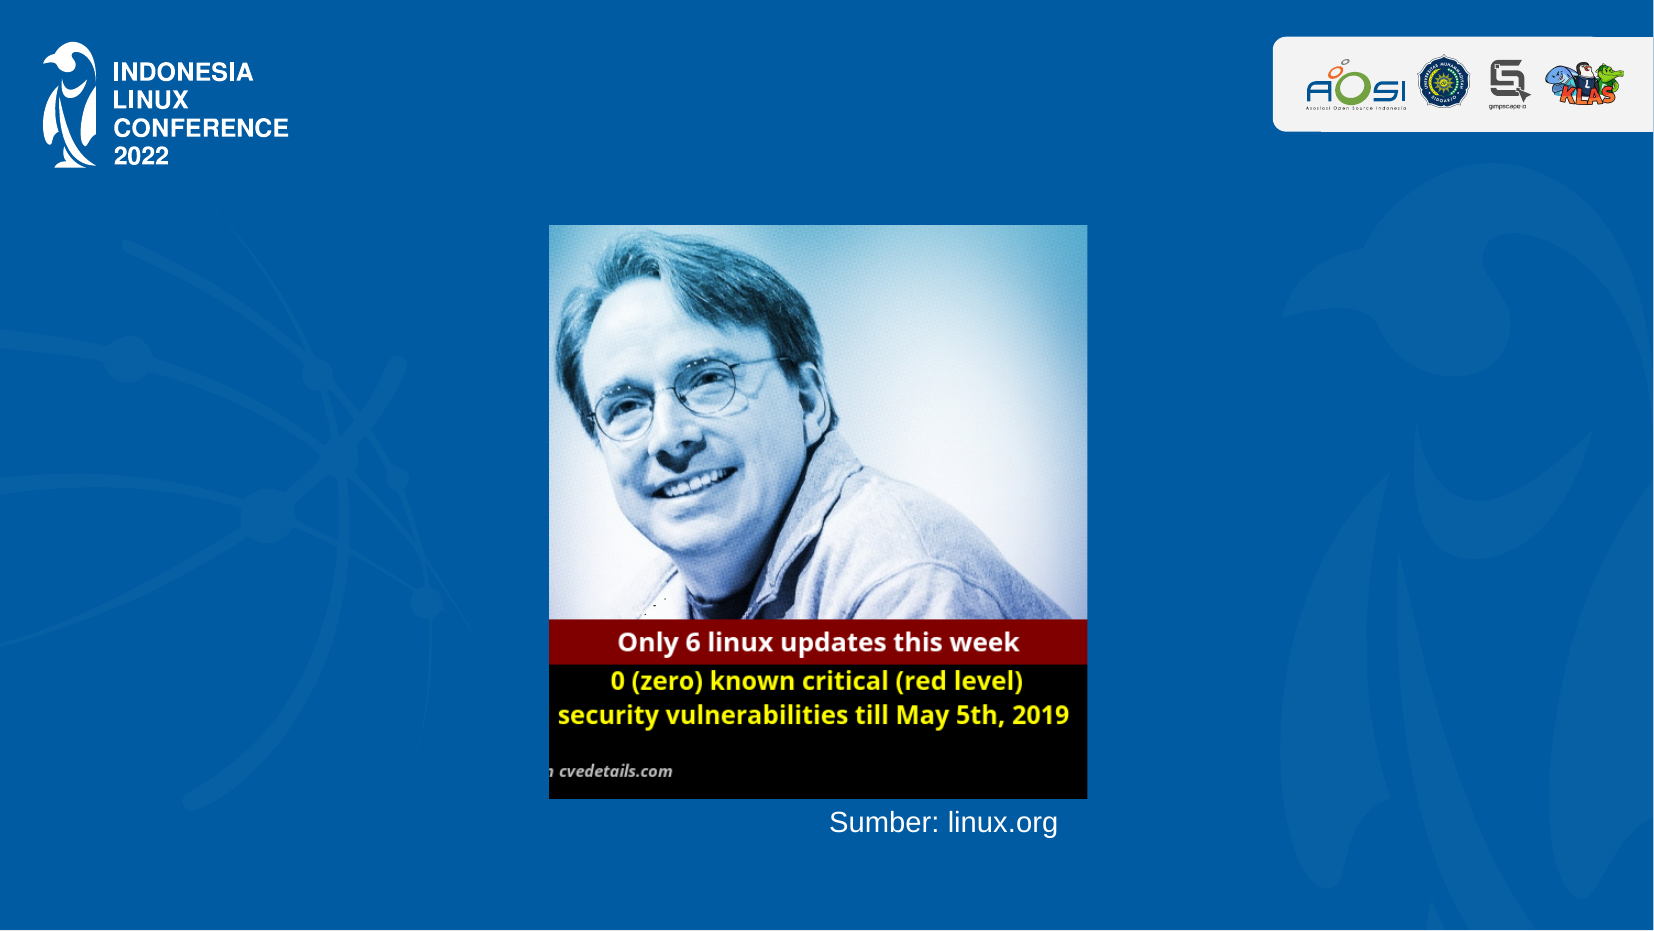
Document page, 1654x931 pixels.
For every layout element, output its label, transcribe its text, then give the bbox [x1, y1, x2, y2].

picture [1545, 62, 1624, 105]
text_box Sumber: linux.org [814, 799, 1088, 847]
picture [1417, 54, 1471, 108]
picture [549, 225, 1088, 799]
